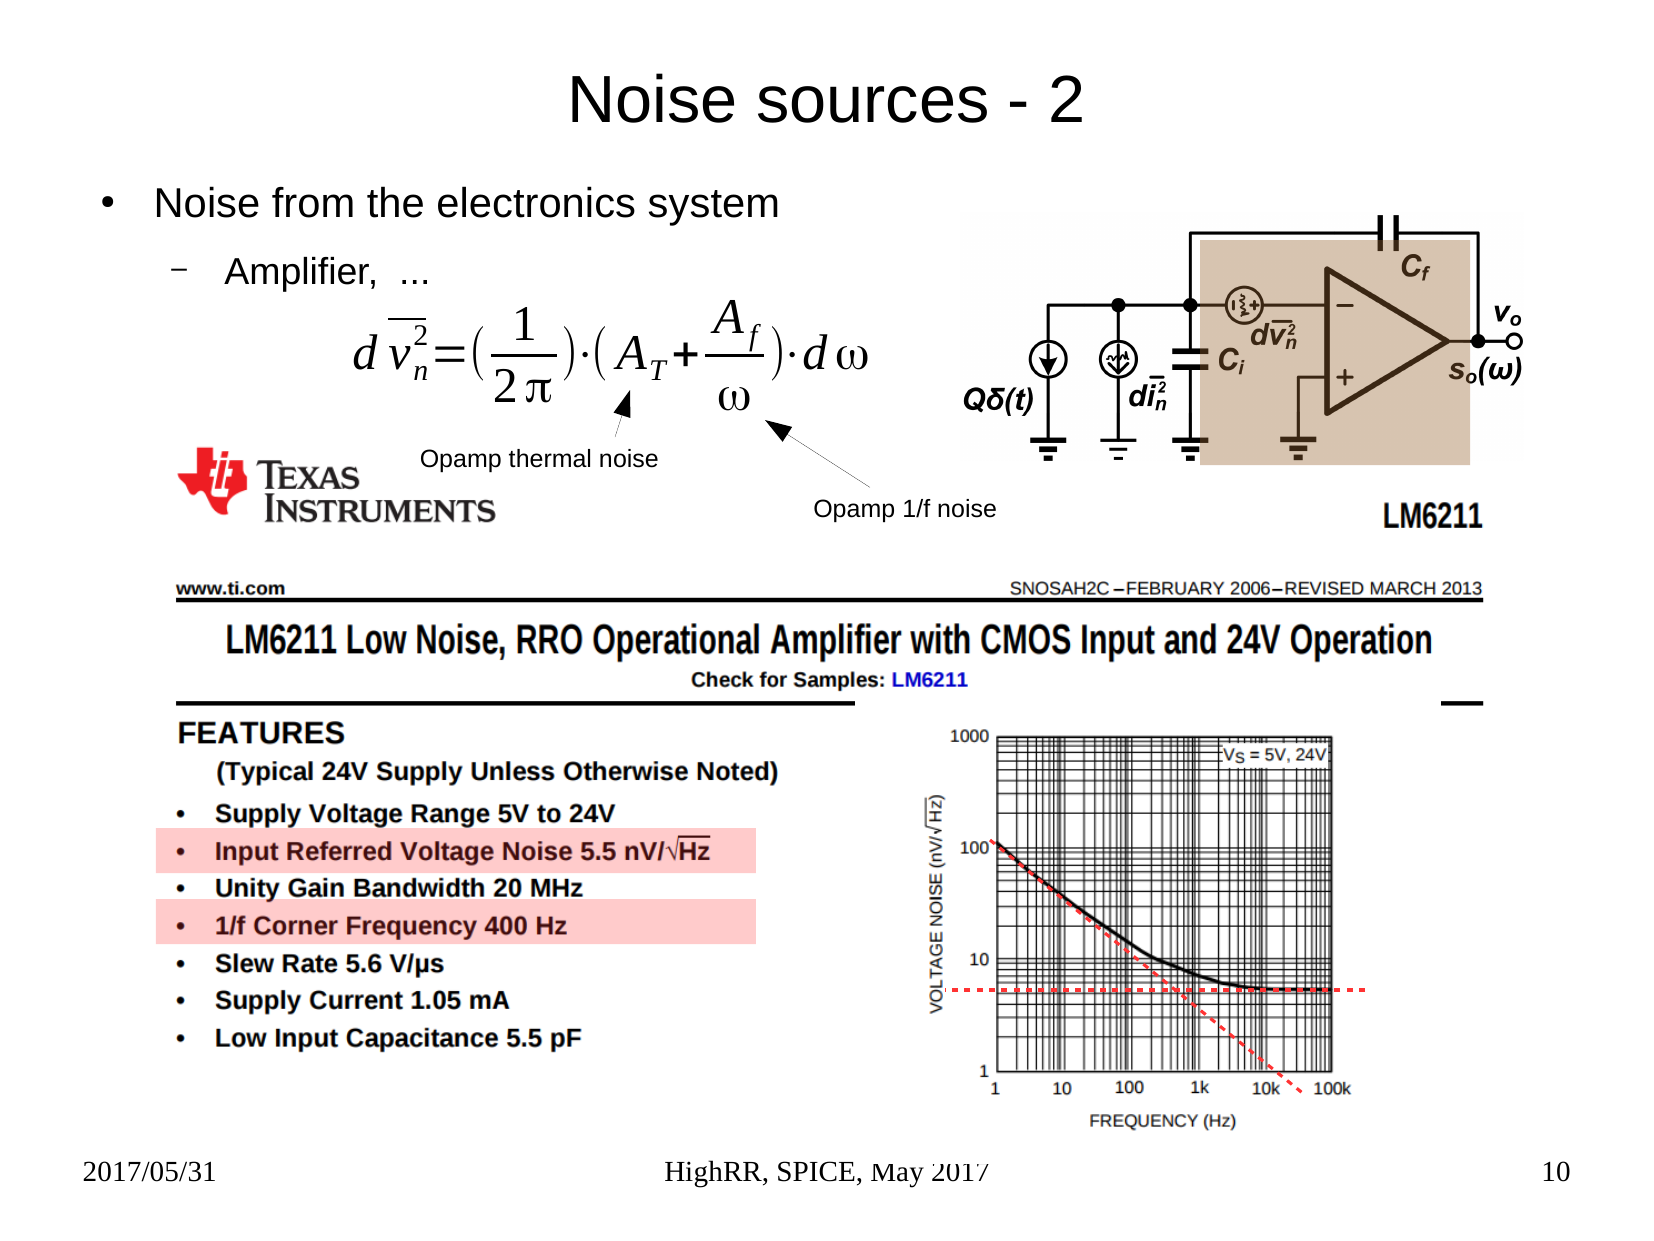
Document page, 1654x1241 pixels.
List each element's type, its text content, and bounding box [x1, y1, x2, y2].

list Noise from the electronics system Amplifier, ... [82, 180, 1571, 1141]
text_box [1200, 240, 1471, 466]
title Noise sources - 2 [82, 49, 1571, 151]
picture [125, 212, 1531, 1164]
text_box [155, 828, 756, 874]
chart [346, 288, 877, 415]
text_box Opamp 1/f noise [798, 487, 1099, 531]
text_box Opamp thermal noise [405, 437, 706, 481]
text_box [155, 899, 756, 945]
